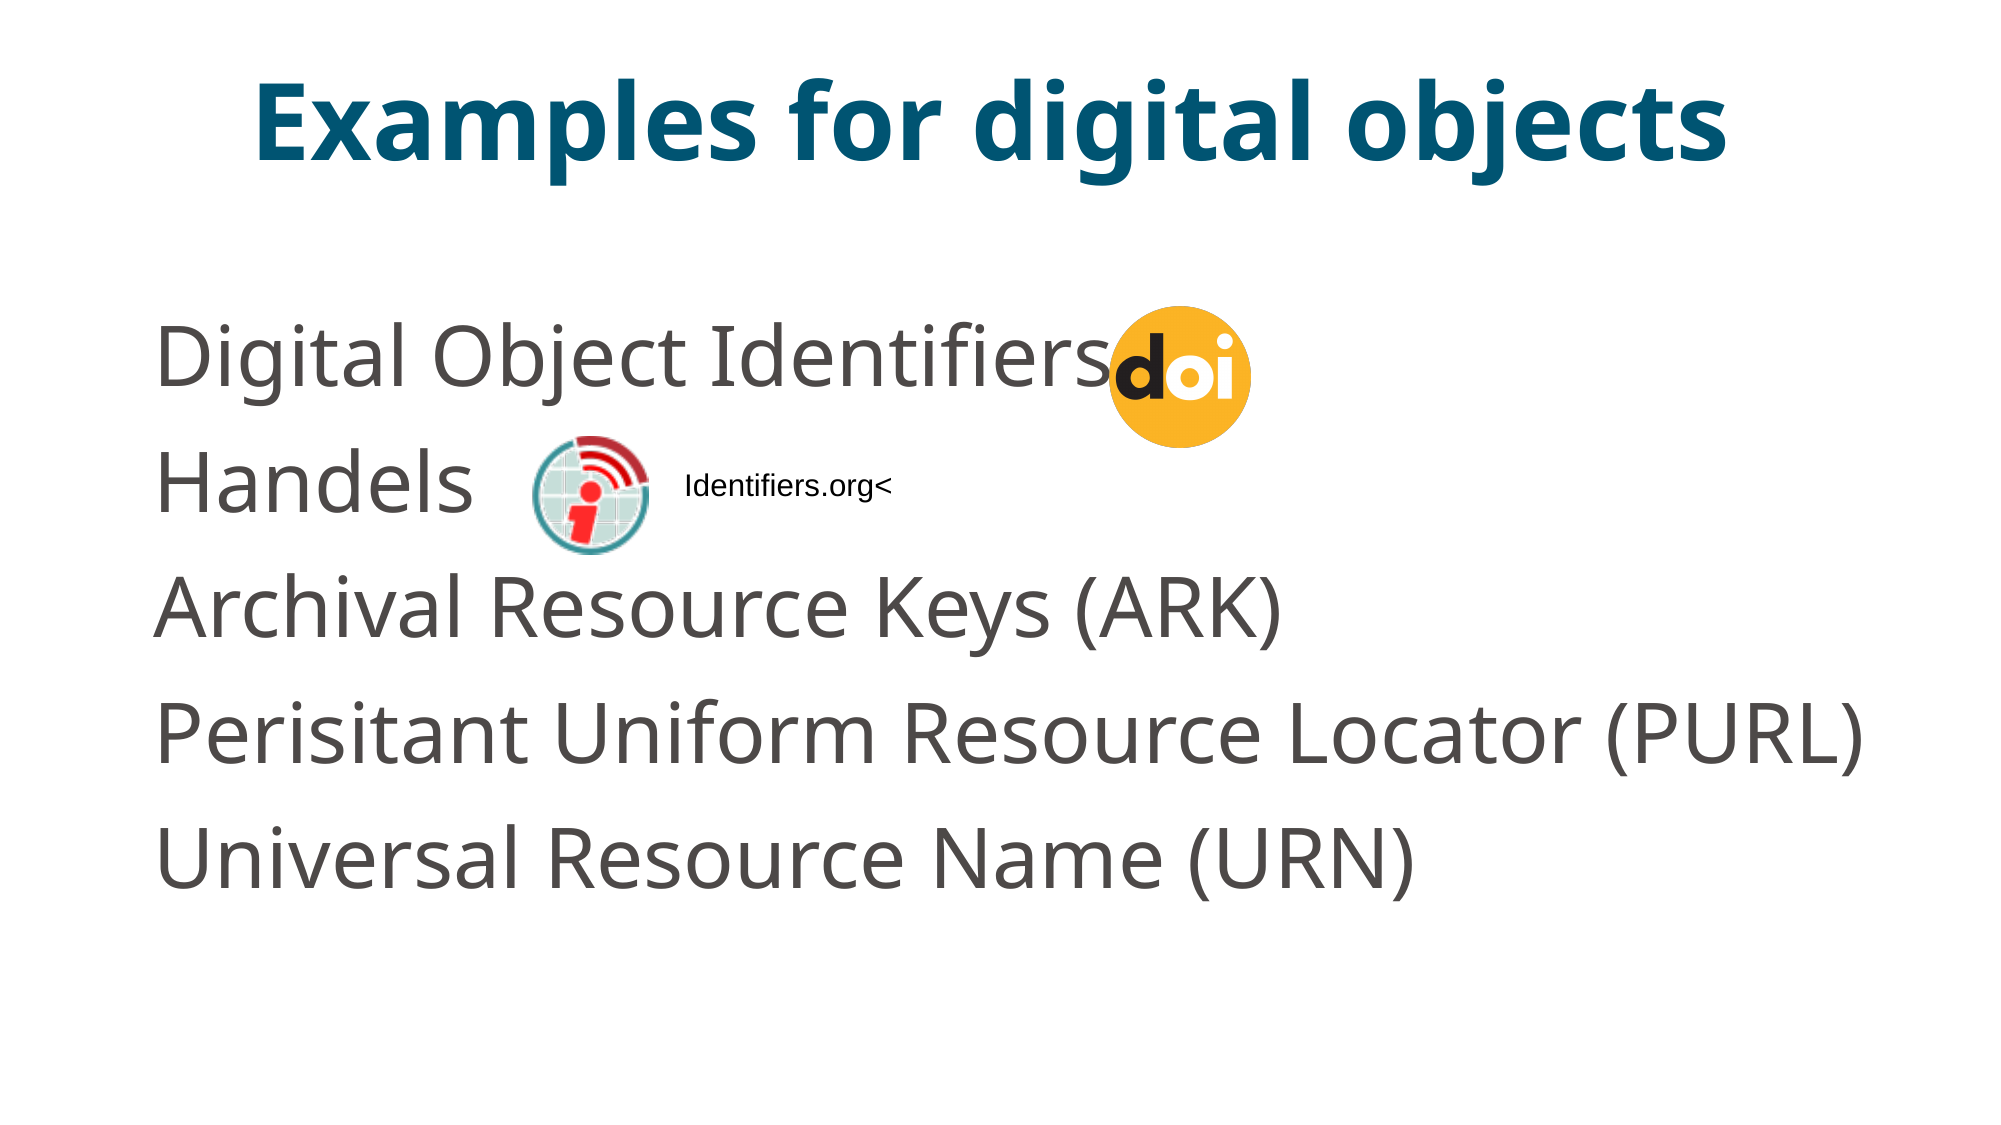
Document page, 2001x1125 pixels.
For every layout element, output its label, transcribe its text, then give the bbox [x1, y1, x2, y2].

title [150, 19, 1850, 177]
title Examples for digital objects [141, 35, 1842, 217]
picture [1108, 305, 1252, 449]
text_box Identifiers.org< [669, 450, 912, 542]
picture [531, 436, 649, 555]
list Digital Object Identifiers Handels Archival Resource Keys (ARK) Perisitant Uniform Resource Locator (PURL) Universal Resource Name (URN) [94, 177, 1895, 963]
